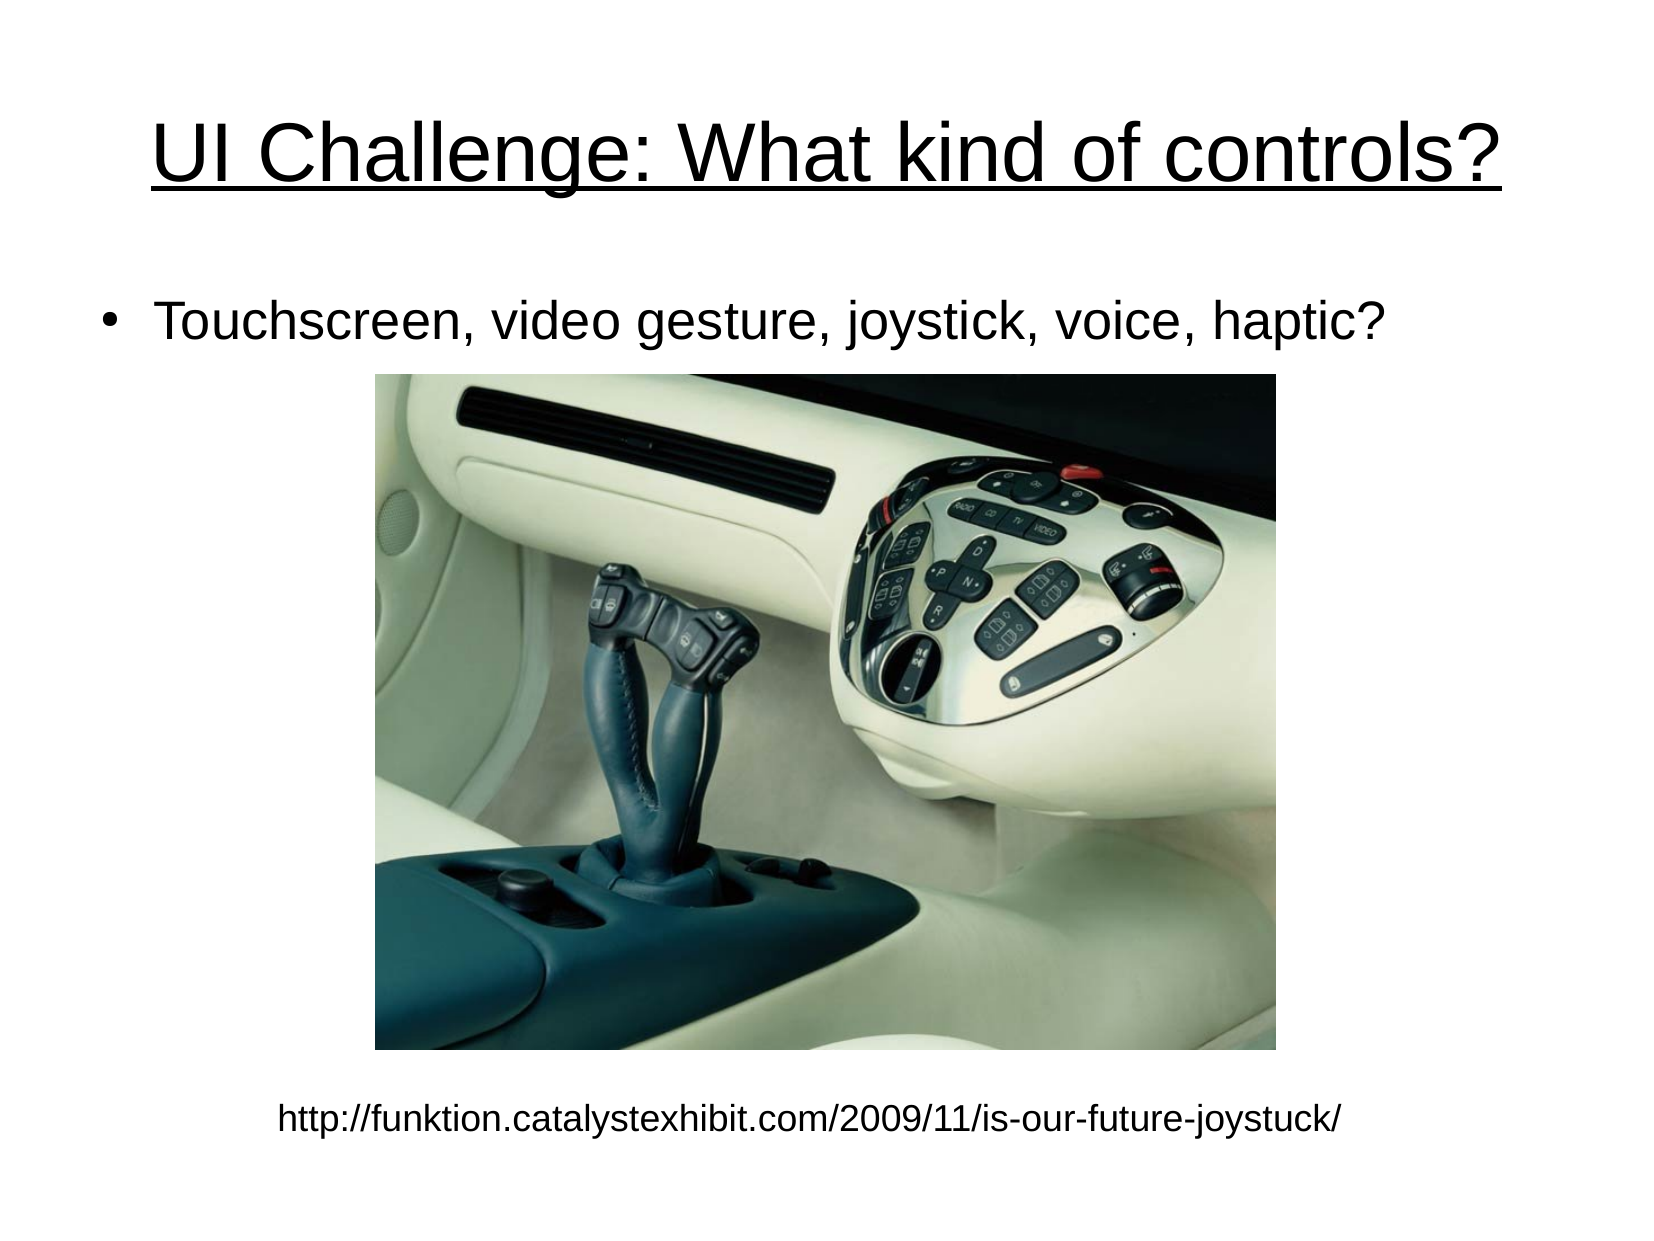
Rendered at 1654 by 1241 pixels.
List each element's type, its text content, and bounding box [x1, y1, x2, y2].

list Touchscreen, video gesture, joystick, voice, haptic? [82, 290, 1571, 1109]
title UI Challenge: What kind of controls? [82, 49, 1571, 257]
picture [375, 374, 1276, 1051]
text_box http://funktion.catalystexhibit.com/2009/11/is-our-future-joystuck/ [262, 1089, 1359, 1147]
